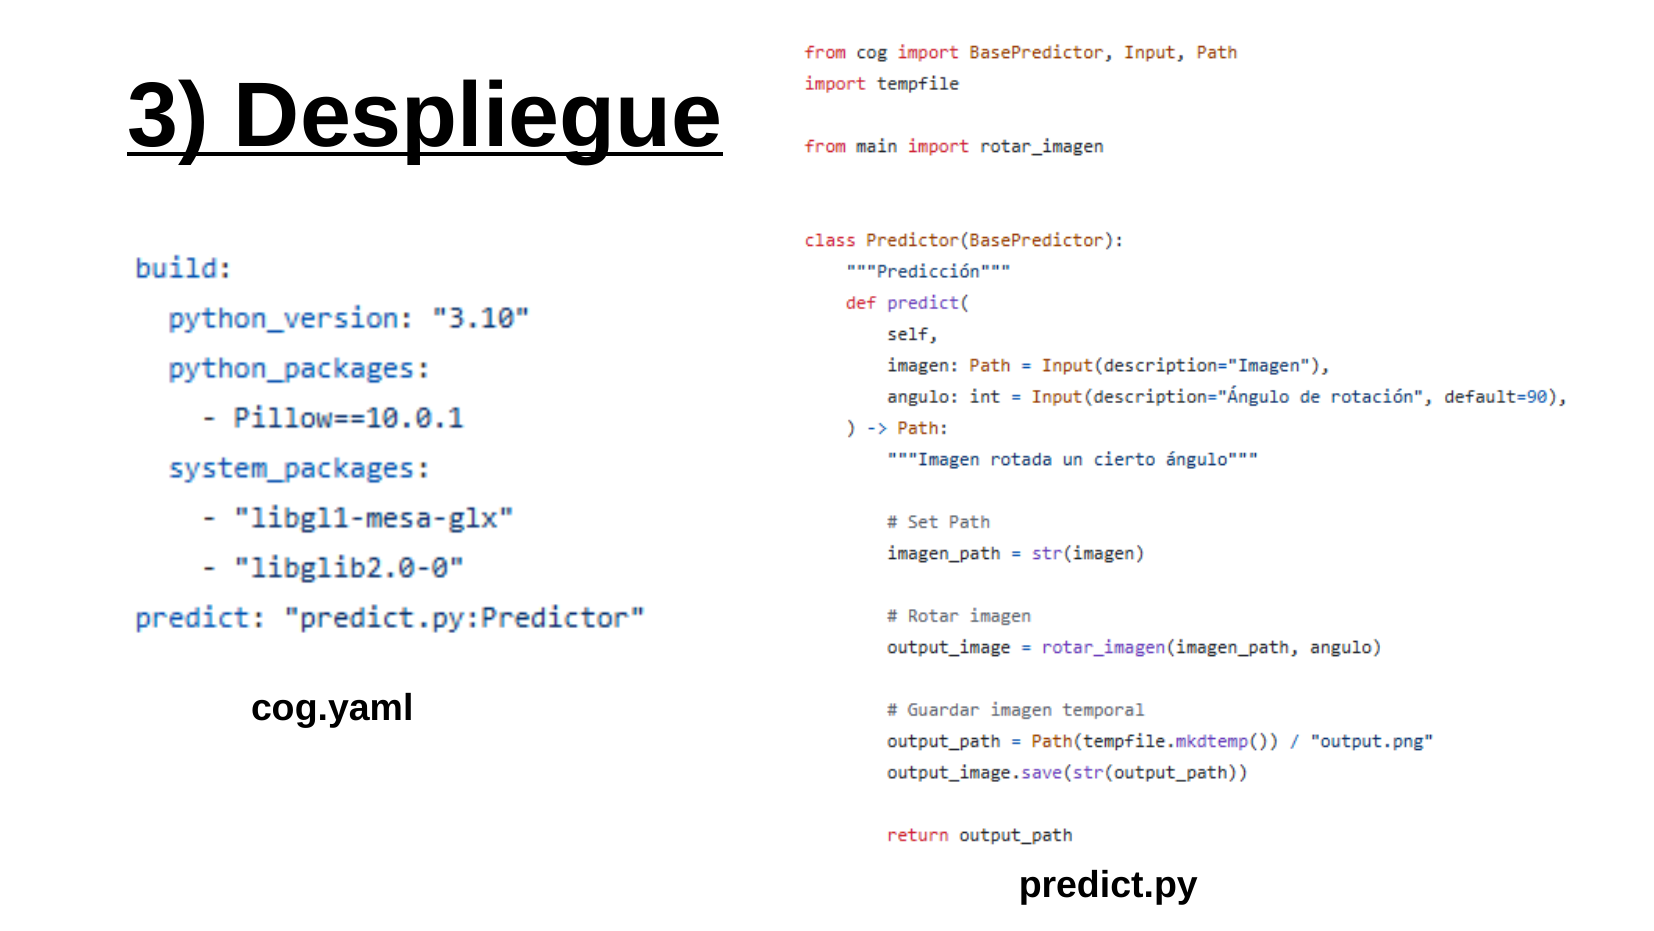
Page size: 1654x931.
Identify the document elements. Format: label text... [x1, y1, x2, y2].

text_box cog.yaml [236, 679, 443, 736]
text_box predict.py [1003, 856, 1270, 931]
picture [83, 236, 680, 653]
picture [797, 32, 1591, 857]
title 3) Despliegue [82, 37, 768, 193]
